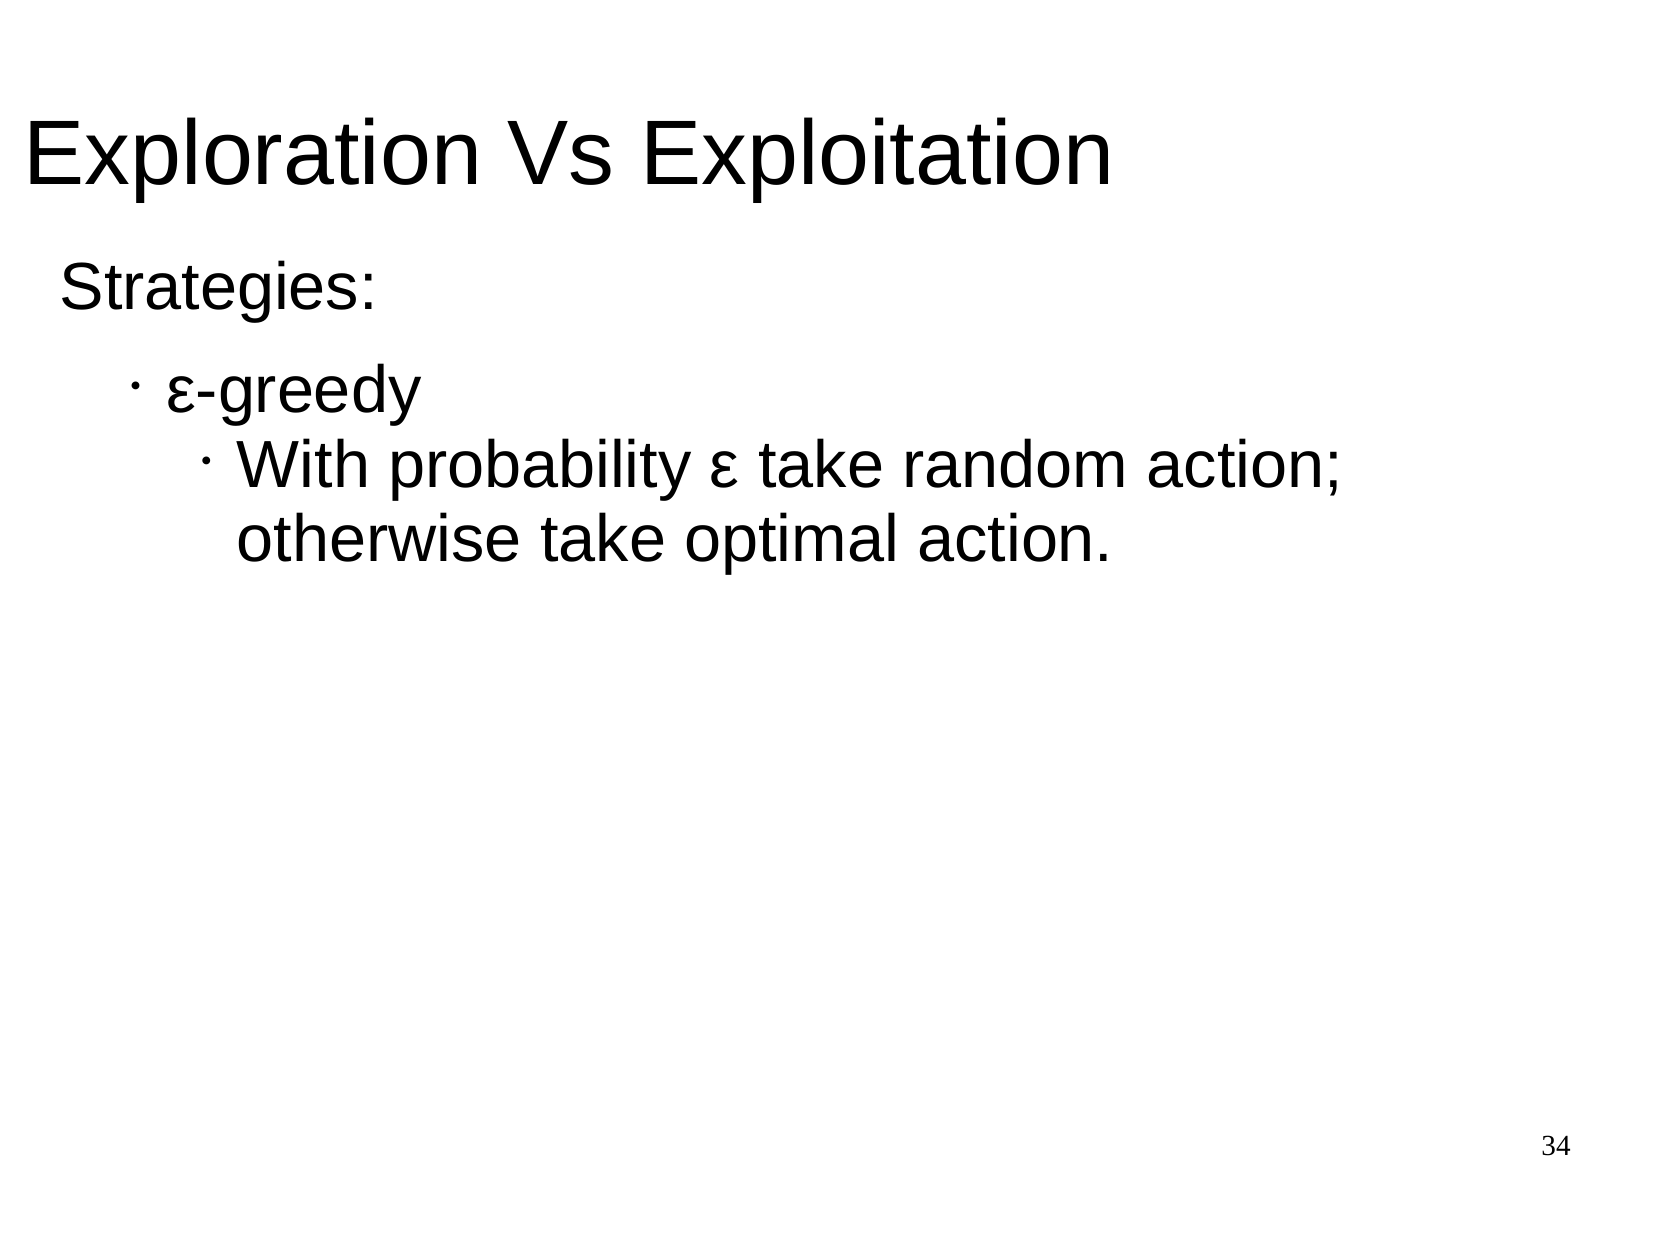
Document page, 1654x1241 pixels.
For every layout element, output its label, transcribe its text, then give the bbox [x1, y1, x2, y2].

text_box Strategies: ε-greedy With probability ε take random action; otherwise take optimal action. [45, 166, 1606, 659]
title Exploration Vs Exploitation [23, 49, 1512, 257]
